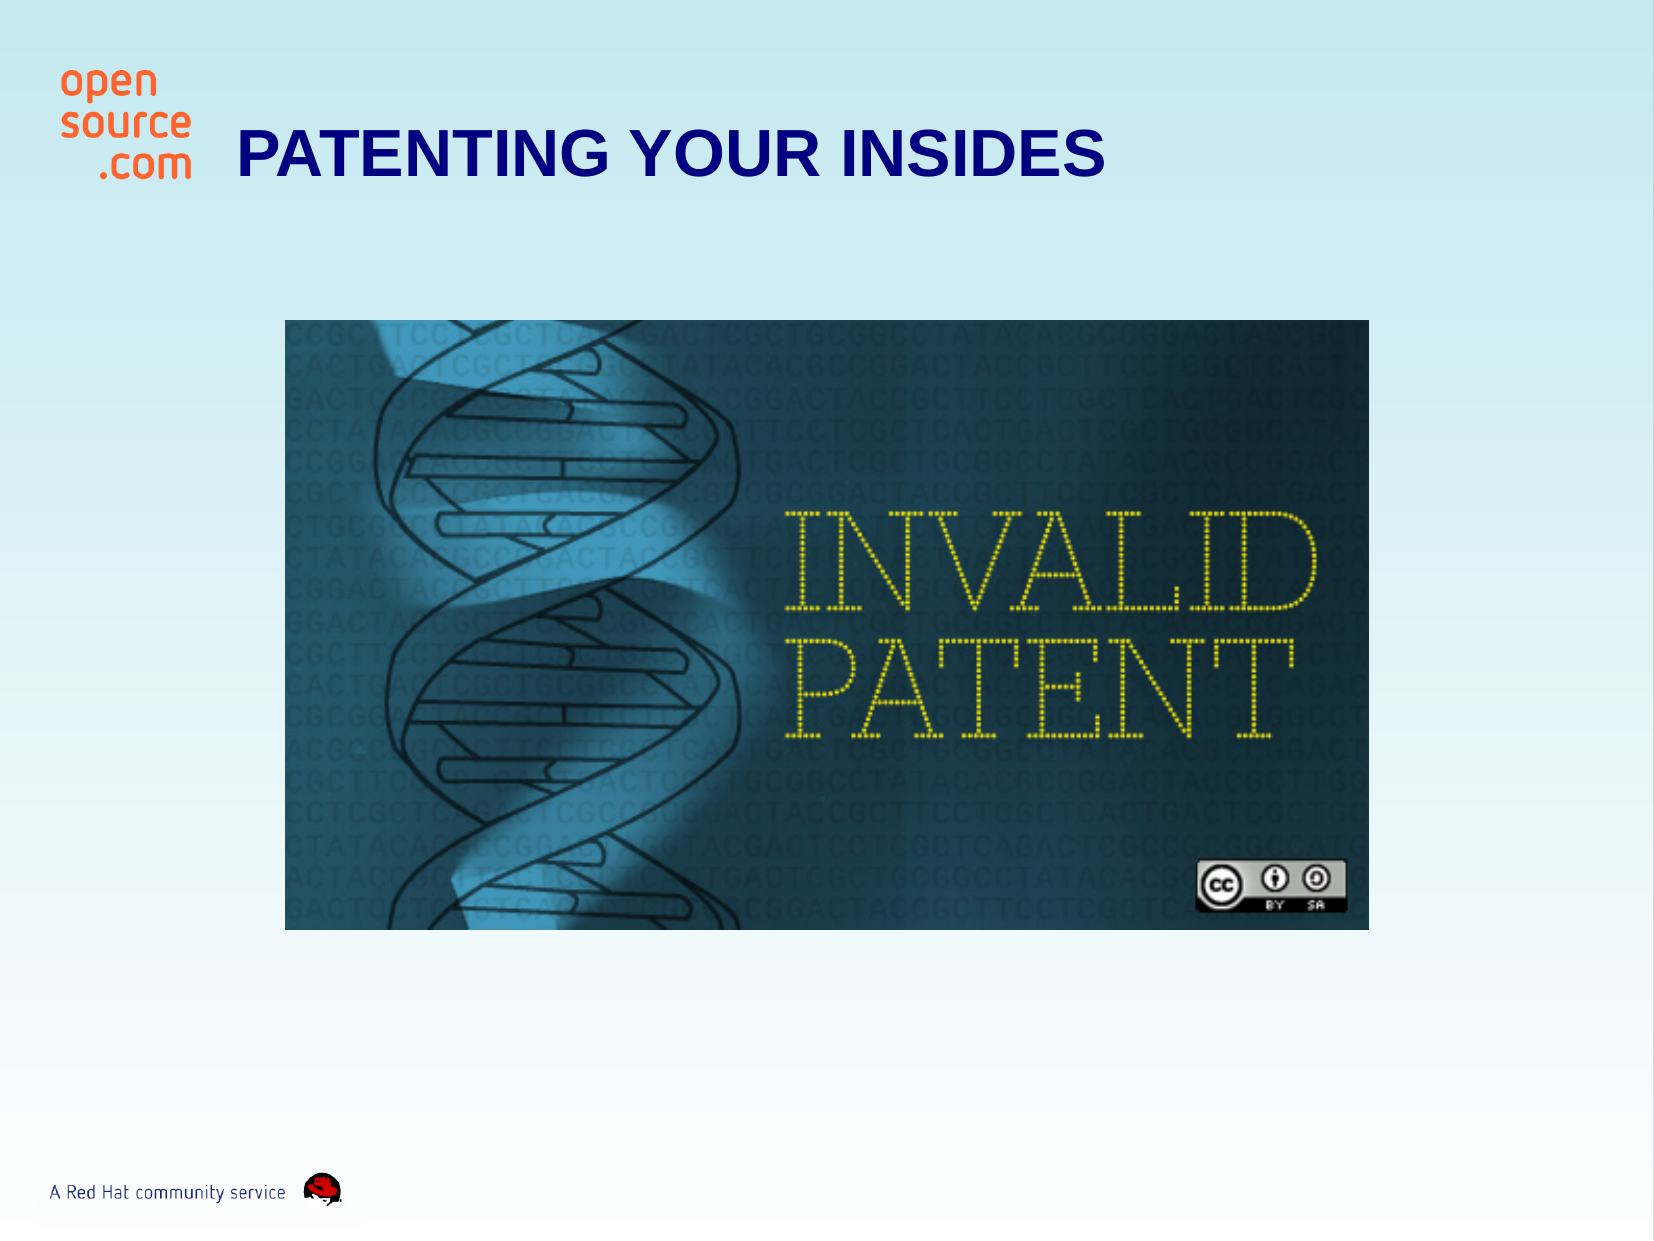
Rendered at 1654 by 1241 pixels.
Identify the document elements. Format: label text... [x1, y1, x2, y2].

picture [0, 0, 1654, 1241]
title PATENTING YOUR INSIDES [236, 49, 1654, 257]
